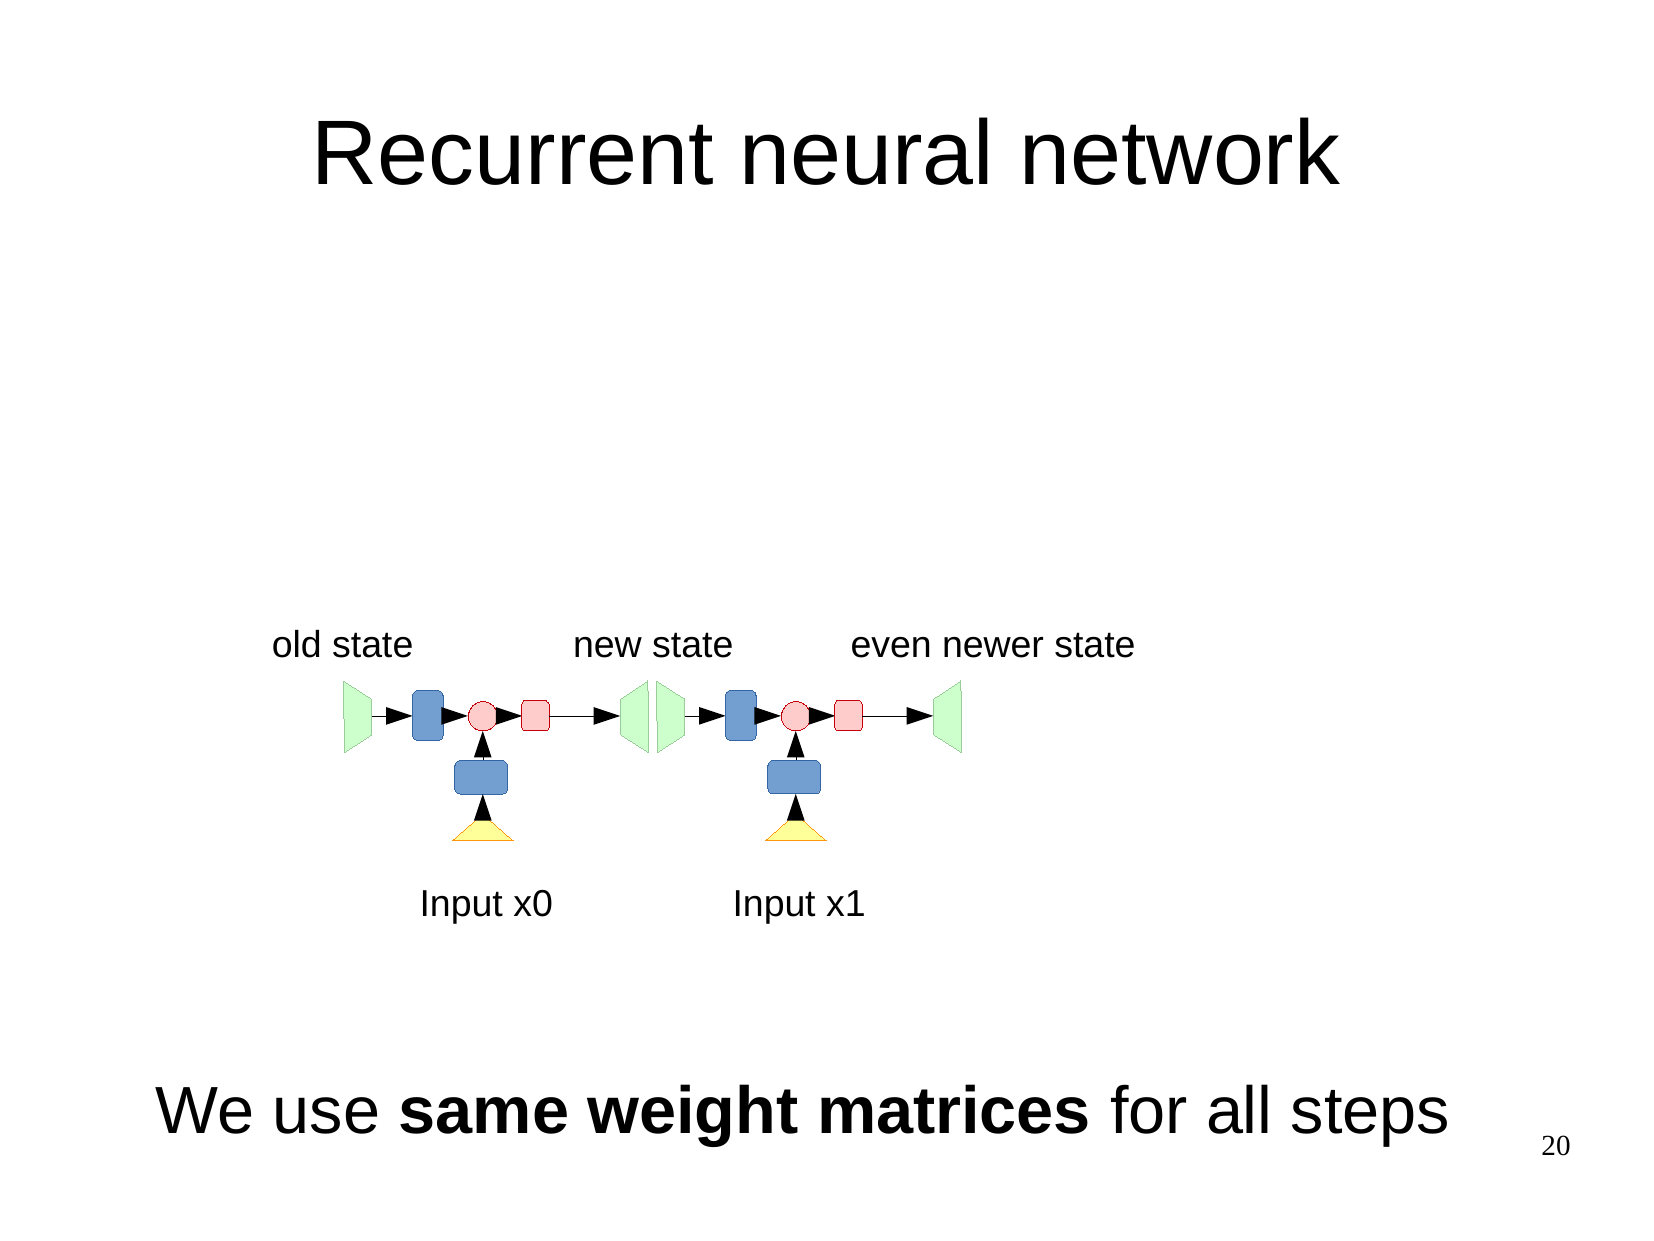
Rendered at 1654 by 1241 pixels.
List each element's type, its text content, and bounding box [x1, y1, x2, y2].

text_box Input x0 [404, 875, 568, 933]
text_box [781, 701, 808, 731]
text_box [656, 681, 685, 753]
text_box [452, 821, 514, 841]
text_box [767, 760, 821, 794]
text_box [834, 700, 863, 731]
text_box even newer state [835, 615, 1207, 673]
title Recurrent neural network [82, 49, 1571, 257]
text_box [468, 701, 495, 731]
text_box [933, 680, 962, 753]
text_box [412, 690, 444, 741]
text_box Input x1 [717, 875, 881, 933]
text_box new state [558, 615, 749, 673]
text_box [620, 680, 649, 753]
text_box [725, 690, 757, 741]
text_box [521, 700, 550, 731]
text_box old state [257, 615, 429, 673]
text_box We use same weight matrices for all steps [141, 1065, 1470, 1156]
text_box [454, 760, 508, 795]
text_box [765, 821, 827, 841]
text_box [343, 681, 372, 753]
